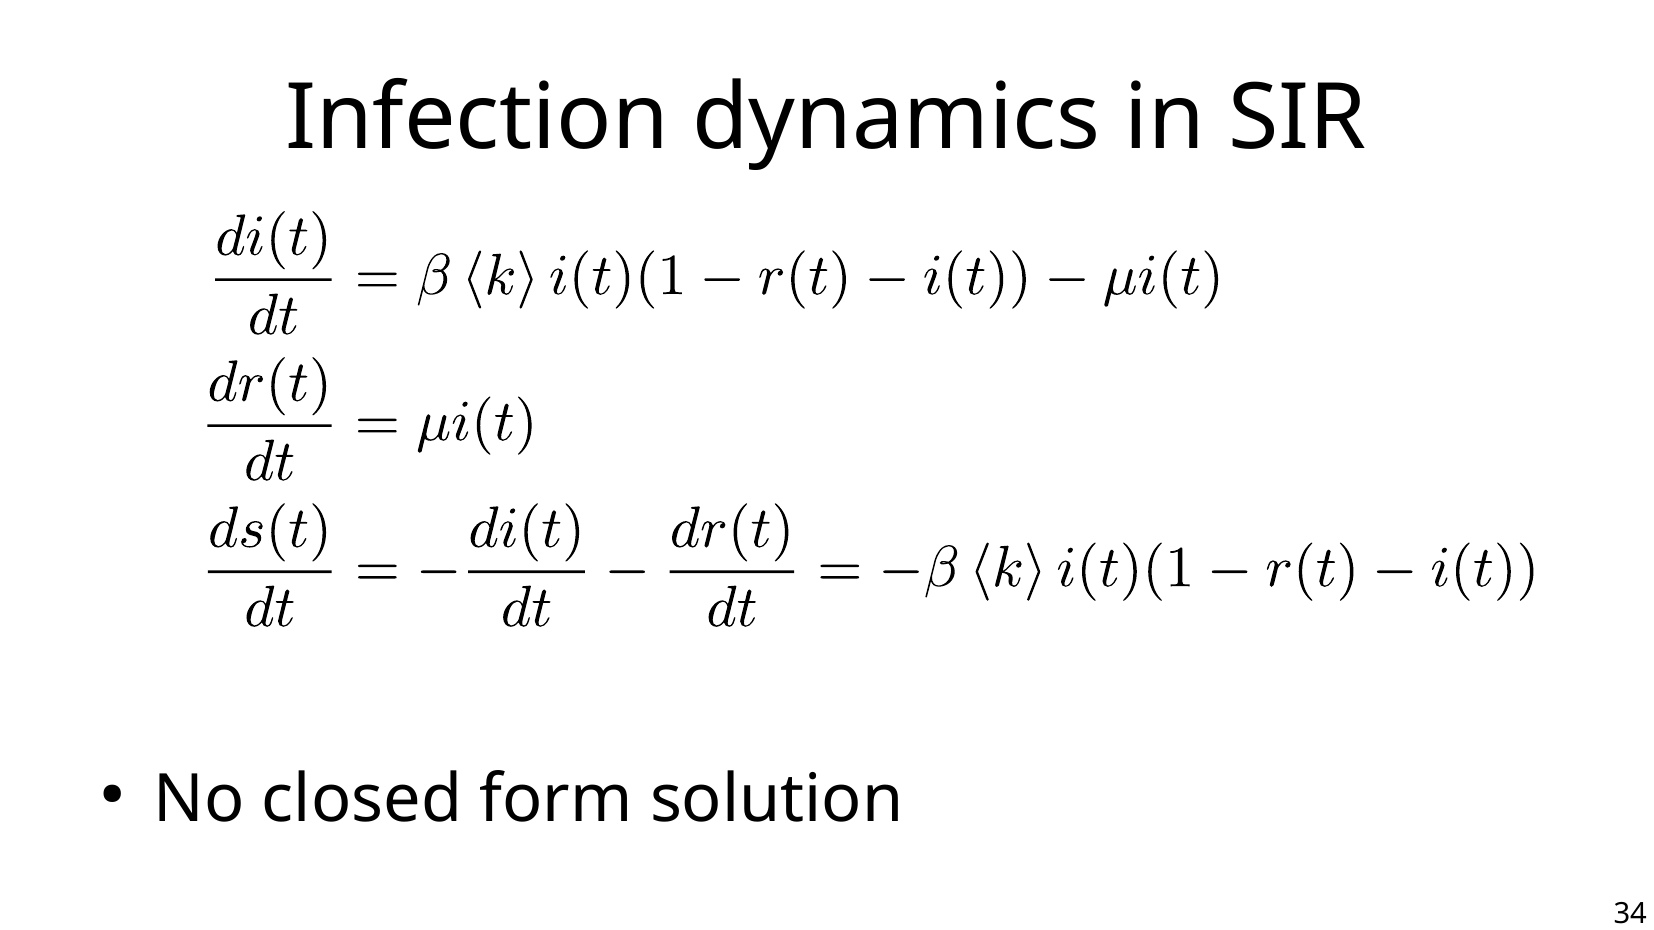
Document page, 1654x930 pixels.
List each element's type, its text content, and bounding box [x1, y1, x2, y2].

title Infection dynamics in SIR [82, 1, 1571, 225]
list No closed form solution [82, 750, 1571, 876]
text_box [207, 211, 1540, 627]
